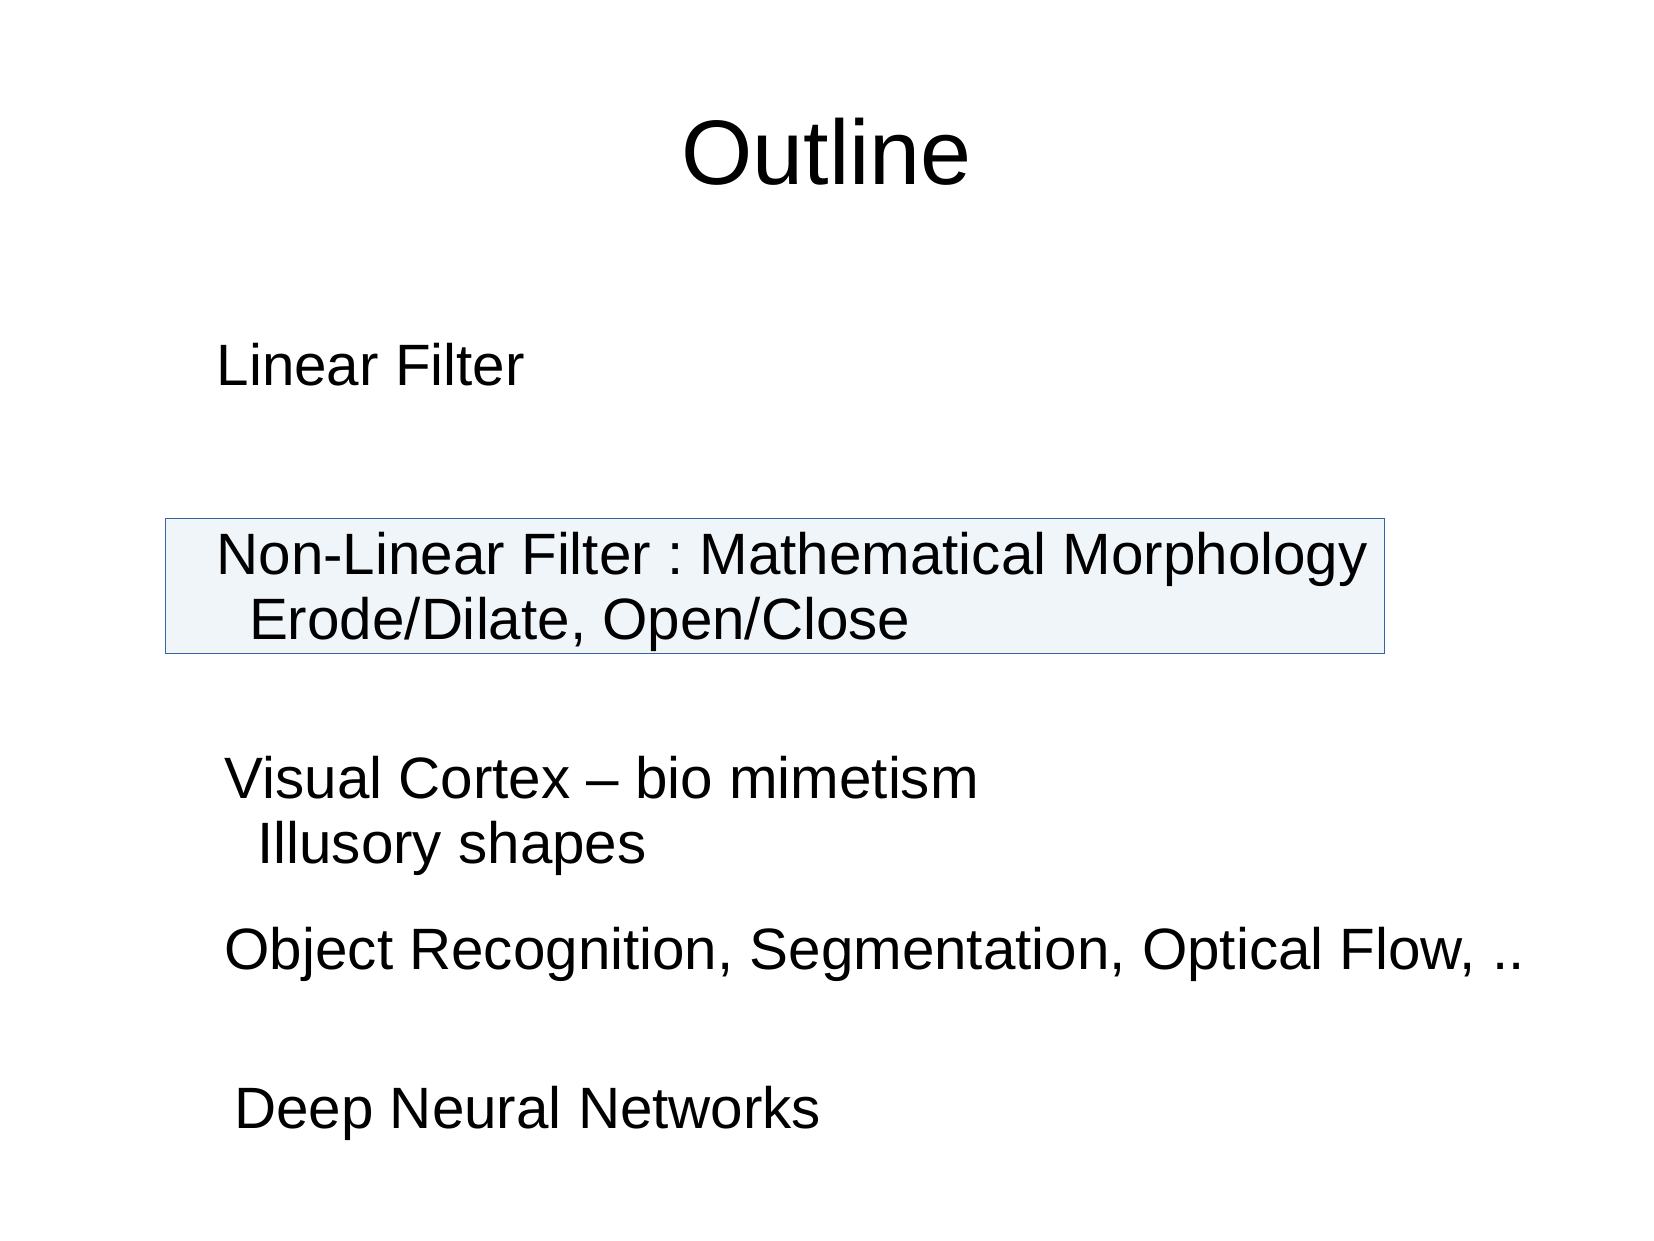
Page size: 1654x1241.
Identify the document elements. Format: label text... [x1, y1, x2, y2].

text_box Object Recognition, Segmentation, Optical Flow, .. [210, 909, 1542, 990]
text_box Deep Neural Networks [219, 1068, 837, 1149]
title Outline [82, 49, 1571, 257]
text_box Non-Linear Filter : Mathematical Morphology Erode/Dilate, Open/Close [201, 514, 1385, 659]
text_box Visual Cortex – bio mimetism Illusory shapes [210, 738, 996, 884]
text_box Linear Filter [201, 325, 541, 406]
text_box [165, 518, 201, 654]
